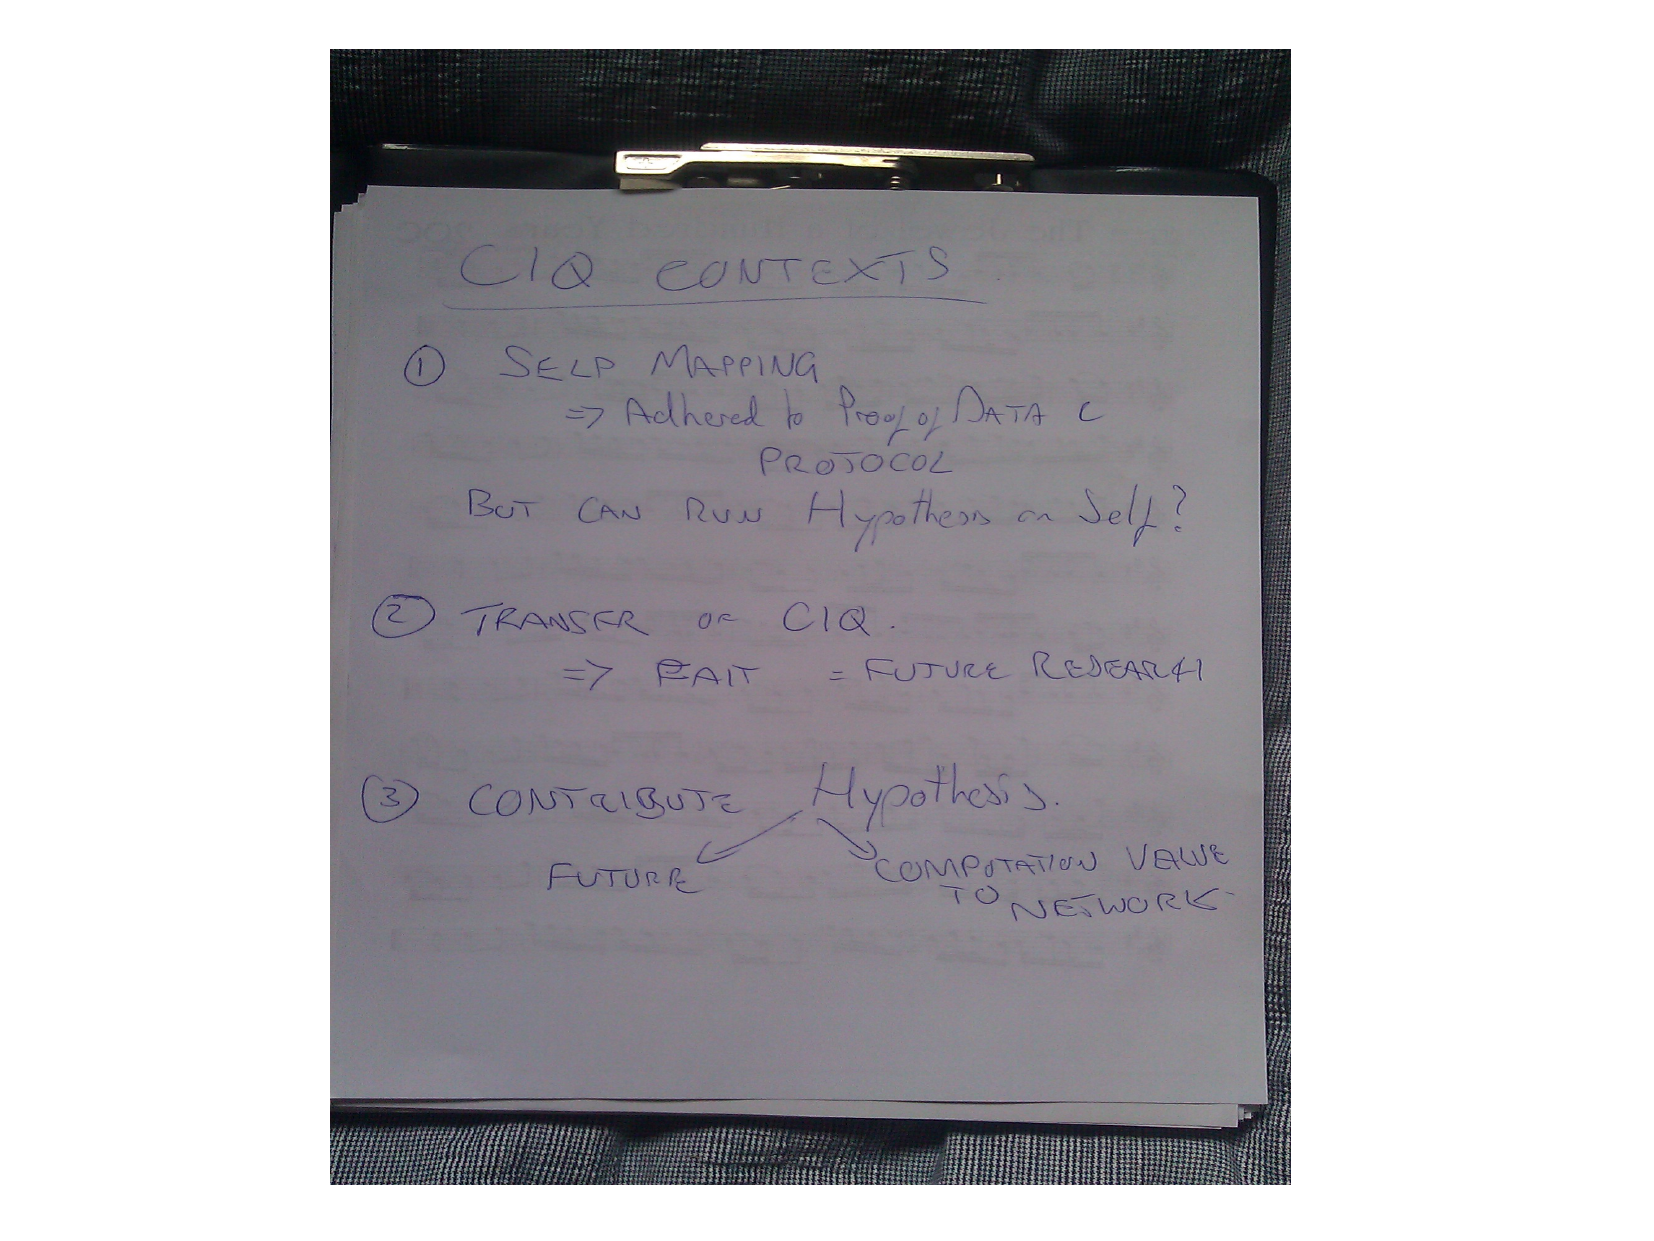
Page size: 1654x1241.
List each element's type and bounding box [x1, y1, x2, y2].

picture [330, 49, 1291, 1186]
